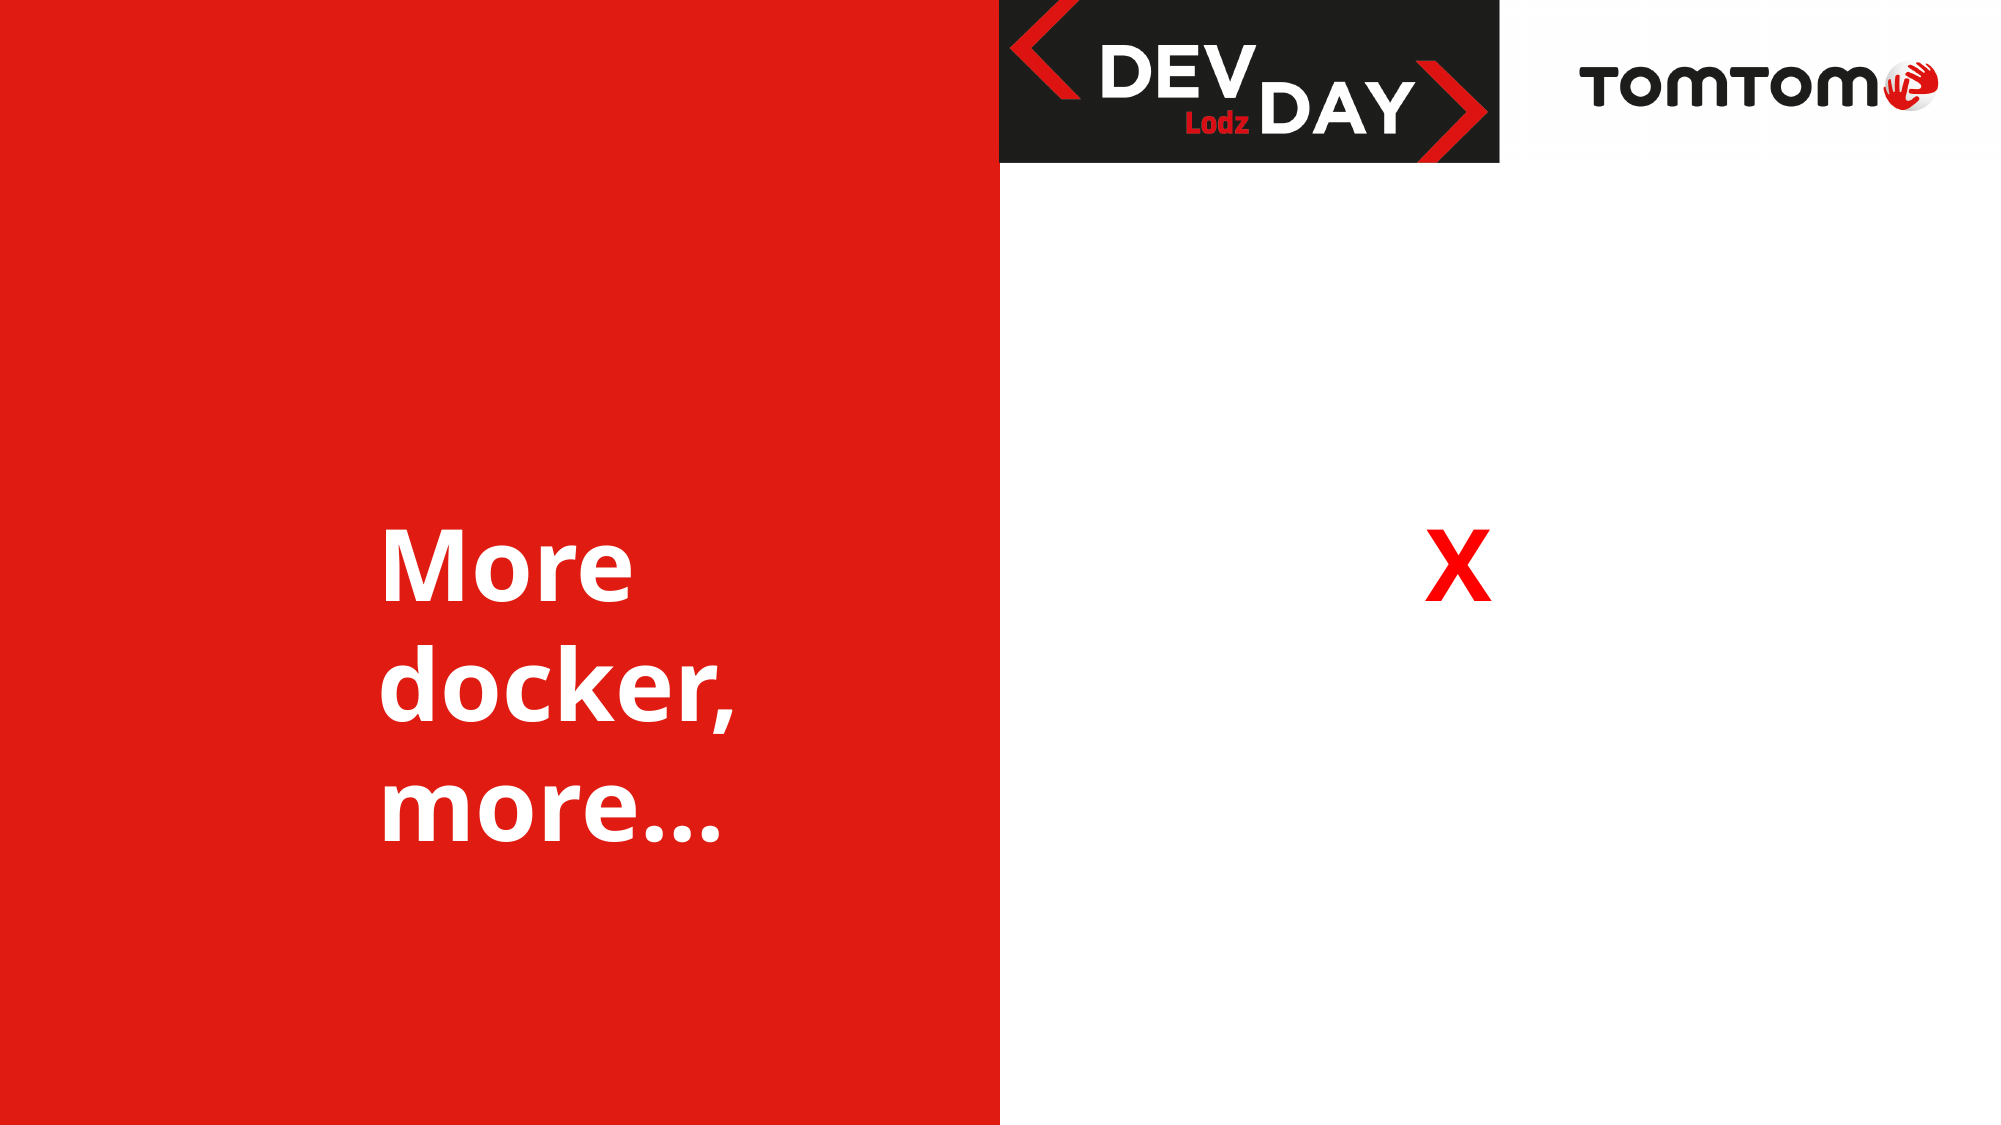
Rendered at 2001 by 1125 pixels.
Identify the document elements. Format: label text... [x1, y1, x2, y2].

picture [999, 0, 2000, 164]
text_box [0, 0, 1000, 1125]
text_box More docker, more... [362, 494, 778, 869]
text_box X [1410, 494, 1794, 630]
